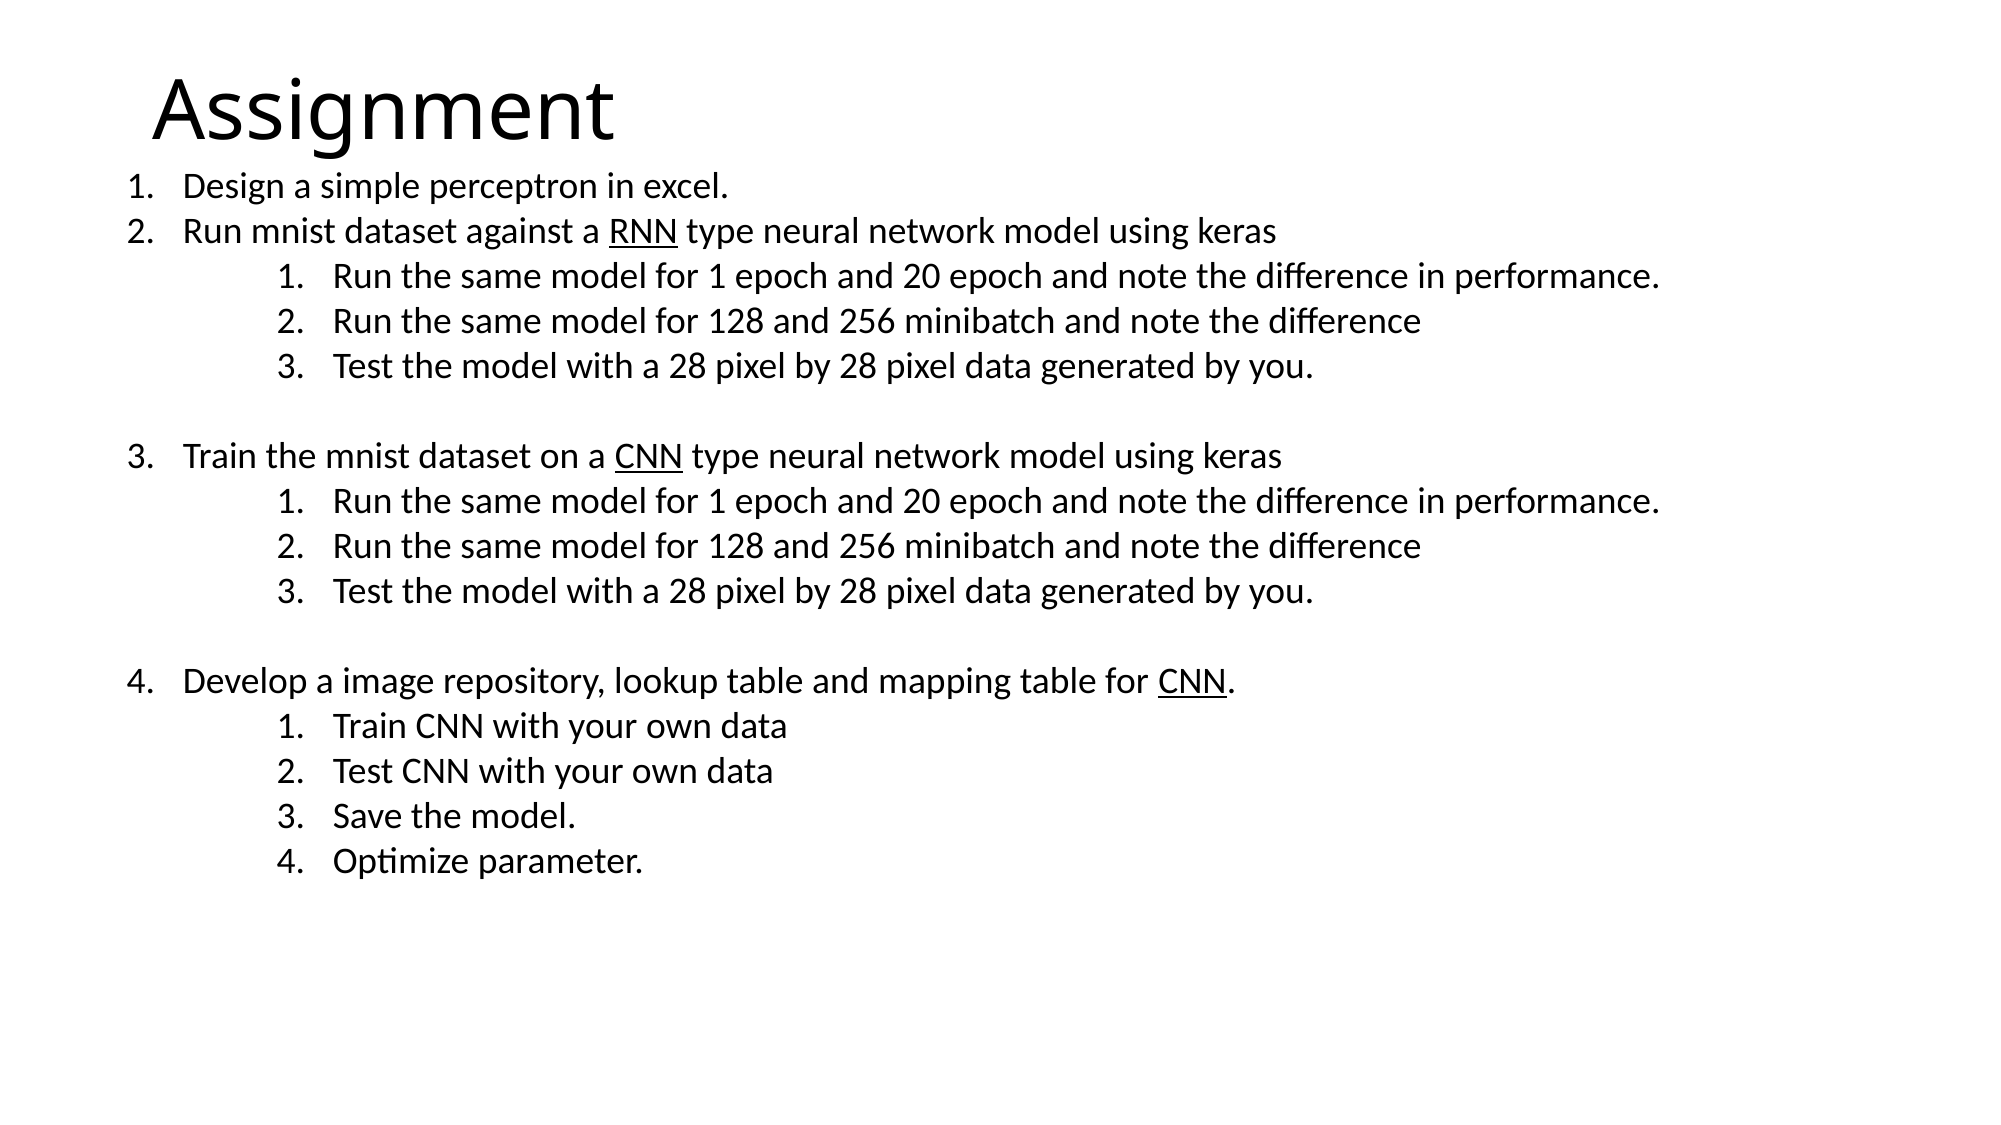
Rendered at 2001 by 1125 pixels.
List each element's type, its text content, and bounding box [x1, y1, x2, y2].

title Assignment [137, 59, 1424, 124]
text_box Design a simple perceptron in excel. Run mnist dataset against a RNN type neural network model using keras Run the same model for 1 epoch and 20 epoch and note the difference in performance. Run the same model for 128 and 256 minibatch and note the difference Test the model with a 28 pixel by 28 pixel data generated by you. Train the mnist dataset on a CNN type neural network model using keras Run the same model for 1 epoch and 20 epoch and note the difference in performance. Run the same model for 128 and 256 minibatch and note the difference Test the model with a 28 pixel by 28 pixel data generated by you. Develop a image repository, lookup table and mapping table for CNN. Train CNN with your own data Test CNN with your own data Save the model. Optimize parameter. [111, 153, 1973, 936]
